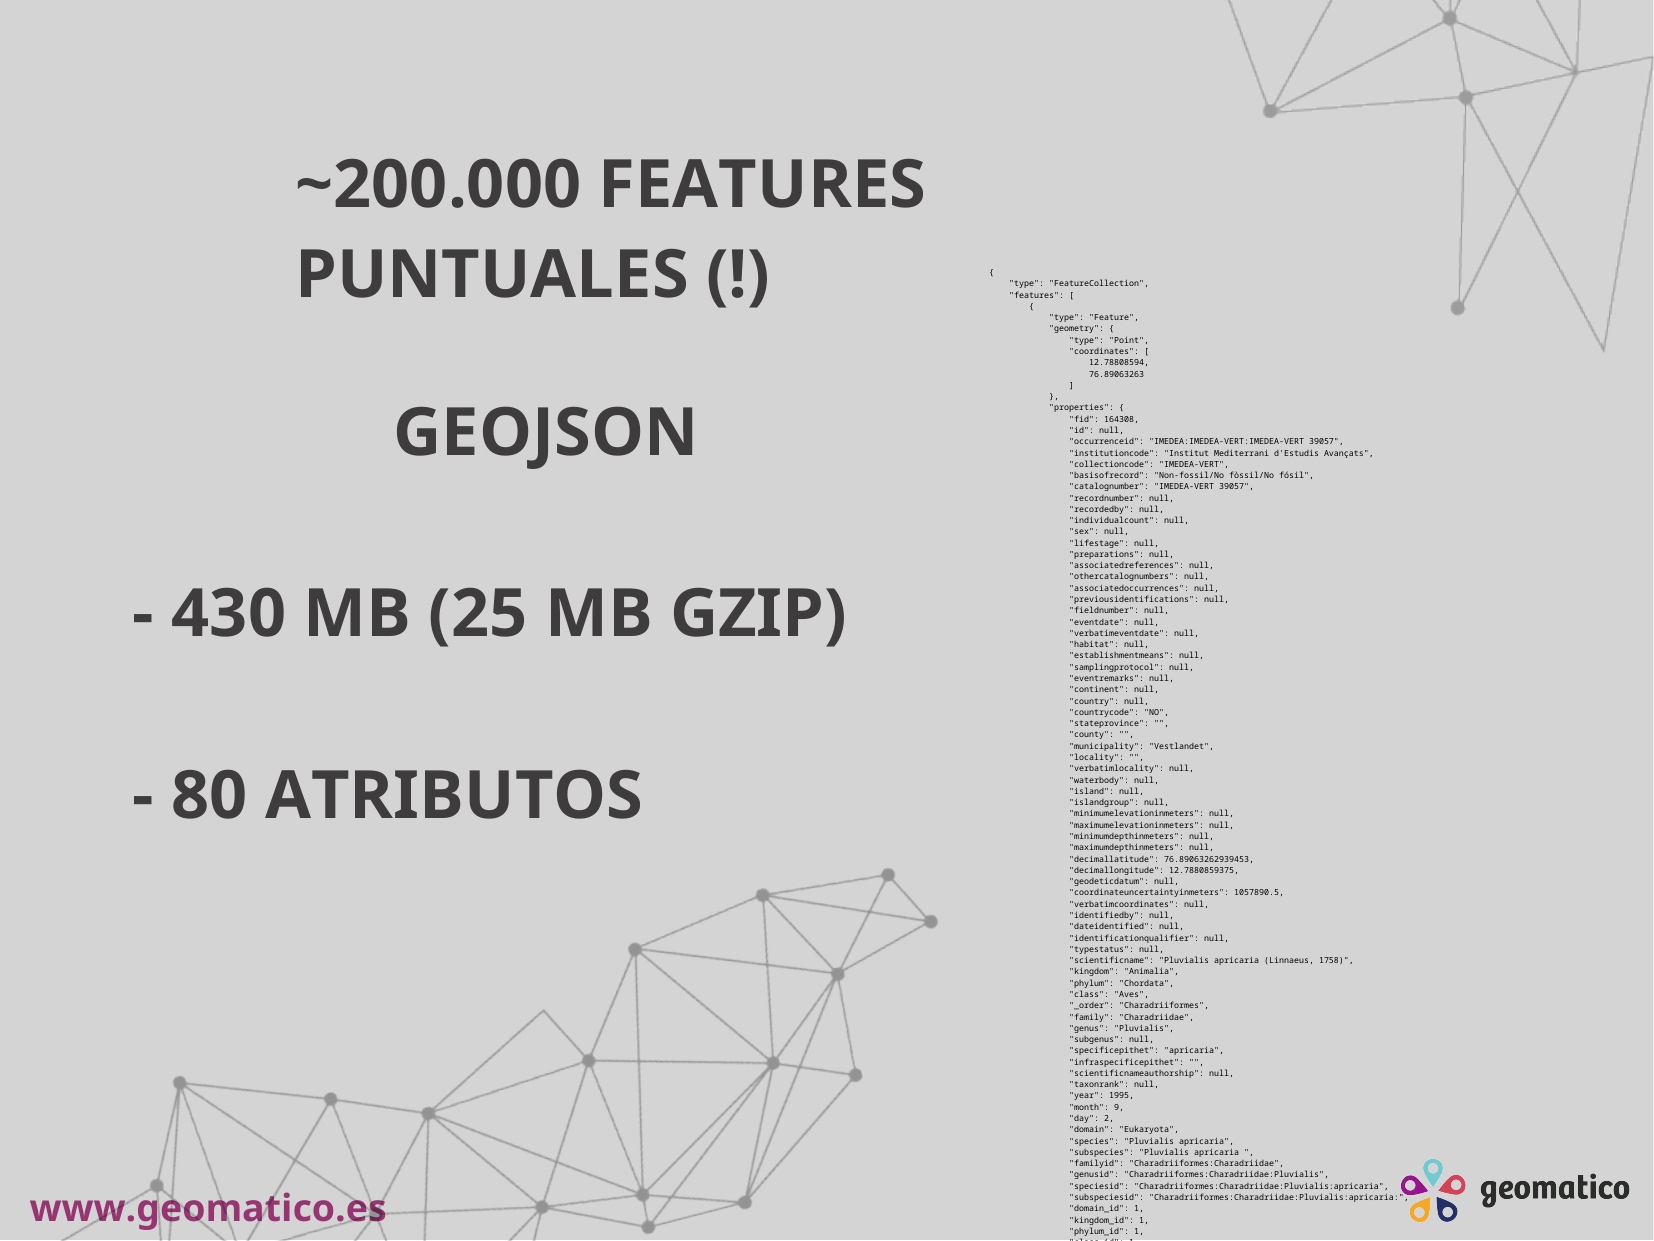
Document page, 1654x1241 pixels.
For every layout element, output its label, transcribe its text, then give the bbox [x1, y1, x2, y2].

text_box Geojson - 430 MB (25 MB gzip) - 80 atributos [59, 383, 974, 830]
text_box [130, 830, 974, 905]
picture [708, 0, 1654, 355]
text_box [354, 285, 370, 289]
text_box [497, 285, 513, 289]
text_box ~200.000 features puntuales (!) [295, 135, 1329, 285]
text_box { "type": "FeatureCollection", "features": [ { "type": "Feature", "geometry": { "type": "Point", "coordinates": [ 12.78808594, 76.89063263 ] }, "properties": { "fid": 164308, "id": null, "occurrenceid": "IMEDEA:IMEDEA-VERT:IMEDEA-VERT 39057", "institutioncode": "Institut Mediterrani d'Estudis Avançats", "collectioncode": "IMEDEA-VERT", "basisofrecord": "Non-fossil/No fòssil/No fósil", "catalognumber": "IMEDEA-VERT 39057", "recordnumber": null, "recordedby": null, "individualcount": null, "sex": null, "lifestage": null, "preparations": null, "associatedreferences": null, "othercatalognumbers": null, "associatedoccurrences": null, "previousidentifications": null, "fieldnumber": null, "eventdate": null, "verbatimeventdate": null, "habitat": null, "establishmentmeans": null, "samplingprotocol": null, "eventremarks": null, "continent": null, "country": null, "countrycode": "NO", "stateprovince": "", "county": "", "municipality": "Vestlandet", "locality": "", "verbatimlocality": null, "waterbody": null, "island": null, "islandgroup": null, "minimumelevationinmeters": null, "maximumelevationinmeters": null, "minimumdepthinmeters": null, "maximumdepthinmeters": null, "decimallatitude": 76.89063262939453, "decimallongitude": 12.7880859375, "geodeticdatum": null, "coordinateuncertaintyinmeters": 1057890.5, "verbatimcoordinates": null, "identifiedby": null, "dateidentified": null, "identificationqualifier": null, "typestatus": null, "scientificname": "Pluvialis apricaria (Linnaeus, 1758)", "kingdom": "Animalia", "phylum": "Chordata", "class": "Aves", "_order": "Charadriiformes", "family": "Charadriidae", "genus": "Pluvialis", "subgenus": null, "specificepithet": "apricaria", "infraspecificepithet": "", "scientificnameauthorship": null, "taxonrank": null, "year": 1995, "month": 9, "day": 2, "domain": "Eukaryota", "species": "Pluvialis apricaria", "subspecies": "Pluvialis apricaria ", "familyid": "Charadriiformes:Charadriidae", "genusid": "Charadriiformes:Charadriidae:Pluvialis", "speciesid": "Charadriiformes:Charadriidae:Pluvialis:apricaria", "subspeciesid": "Charadriiformes:Charadriidae:Pluvialis:apricaria:", "domain_id": 1, "kingdom_id": 1, "phylum_id": 1, "class_id": 1, "order_id": 11, "family_id": 274, "genus_id": 1528, "species_id": 2305, "subspecies_id": 15870, "basisofrecord_id": 2, "institutioncode_id": 1 } } ] } [974, 259, 1595, 1183]
picture [0, 905, 1020, 1241]
picture [1389, 1152, 1642, 1229]
text_box [130, 259, 974, 383]
